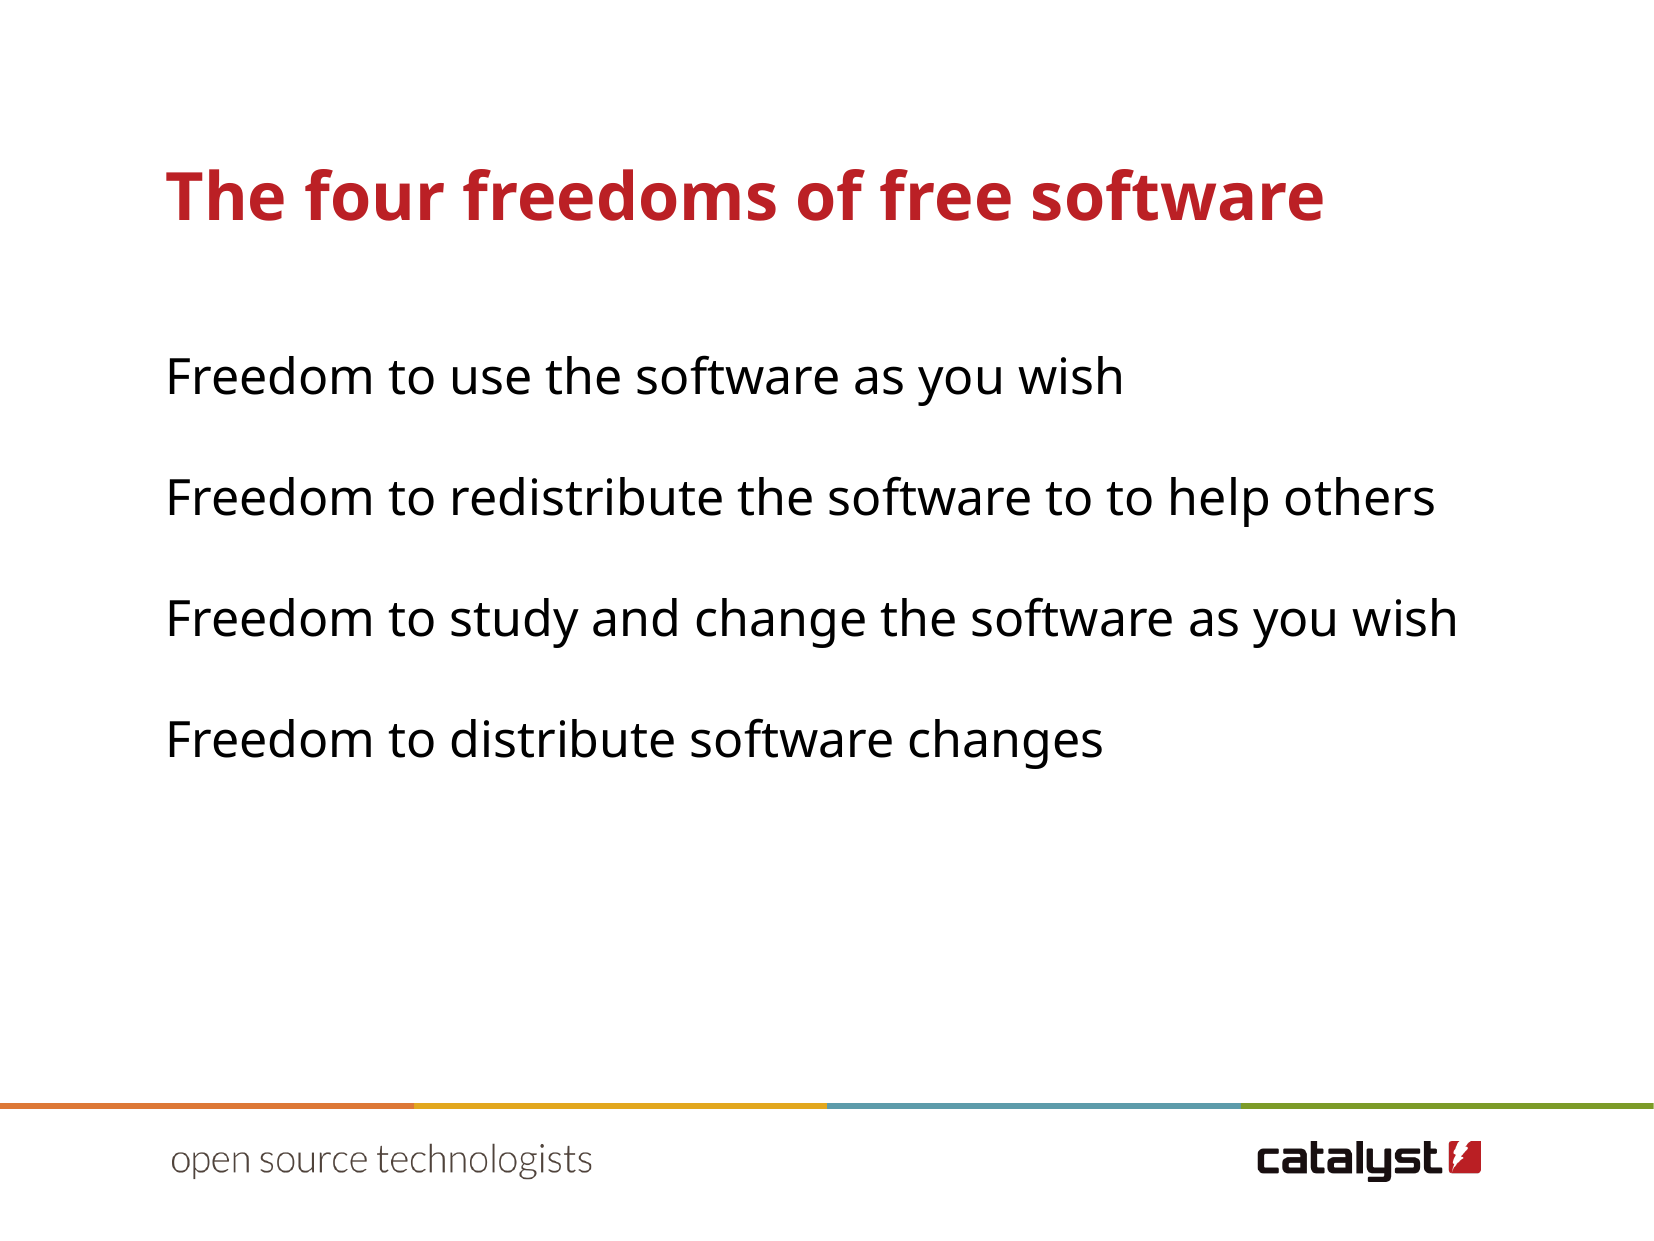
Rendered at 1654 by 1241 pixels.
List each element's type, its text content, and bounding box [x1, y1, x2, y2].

title The four freedoms of free software [165, 90, 1489, 298]
picture [0, 1103, 1654, 1182]
list Freedom to use the software as you wish Freedom to redistribute the software to to help others Freedom to study and change the software as you wish Freedom to distribute software changes [165, 307, 1489, 1027]
